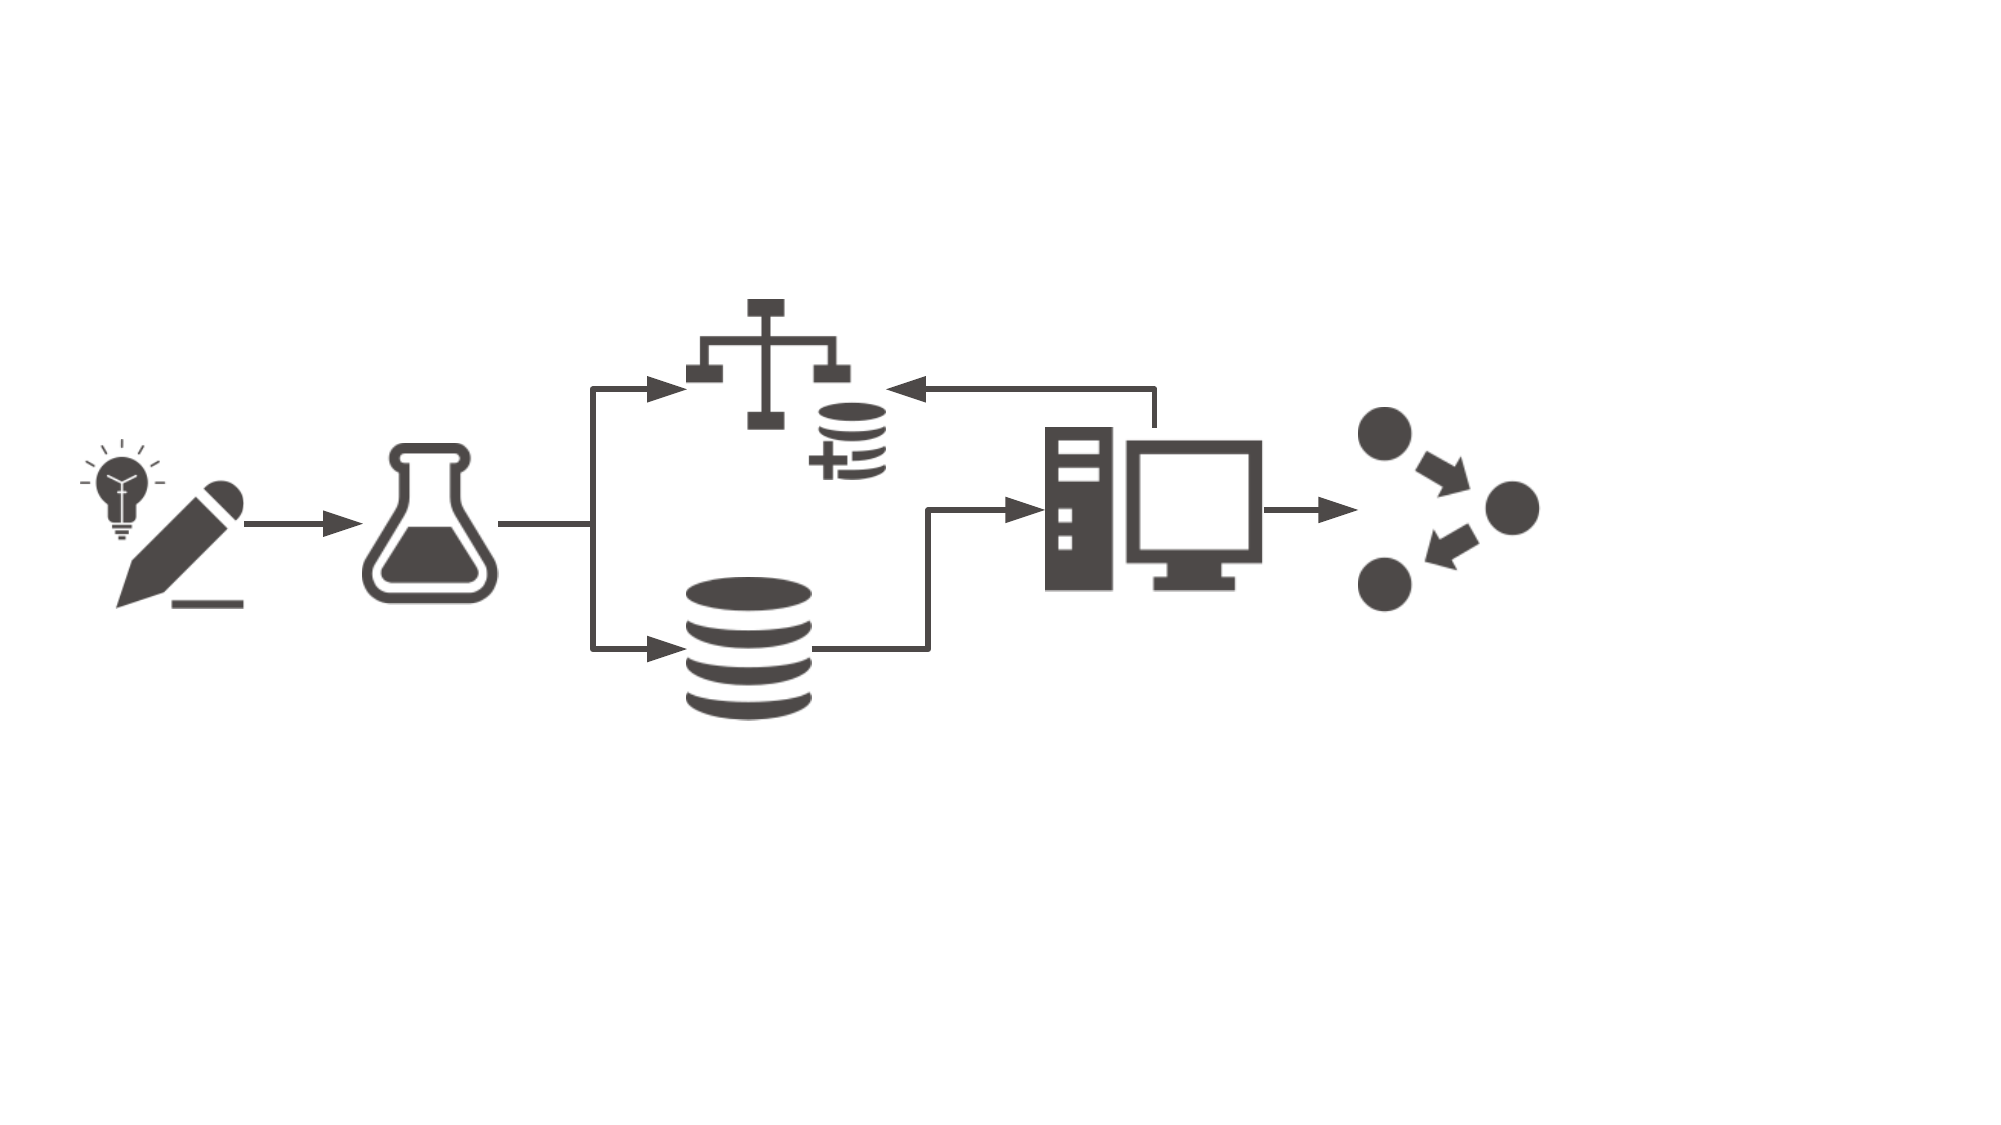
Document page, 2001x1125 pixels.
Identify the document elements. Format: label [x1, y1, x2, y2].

picture [80, 439, 245, 609]
picture [686, 577, 812, 721]
picture [686, 299, 886, 480]
picture [1358, 407, 1541, 613]
picture [1045, 427, 1264, 593]
picture [362, 443, 499, 605]
